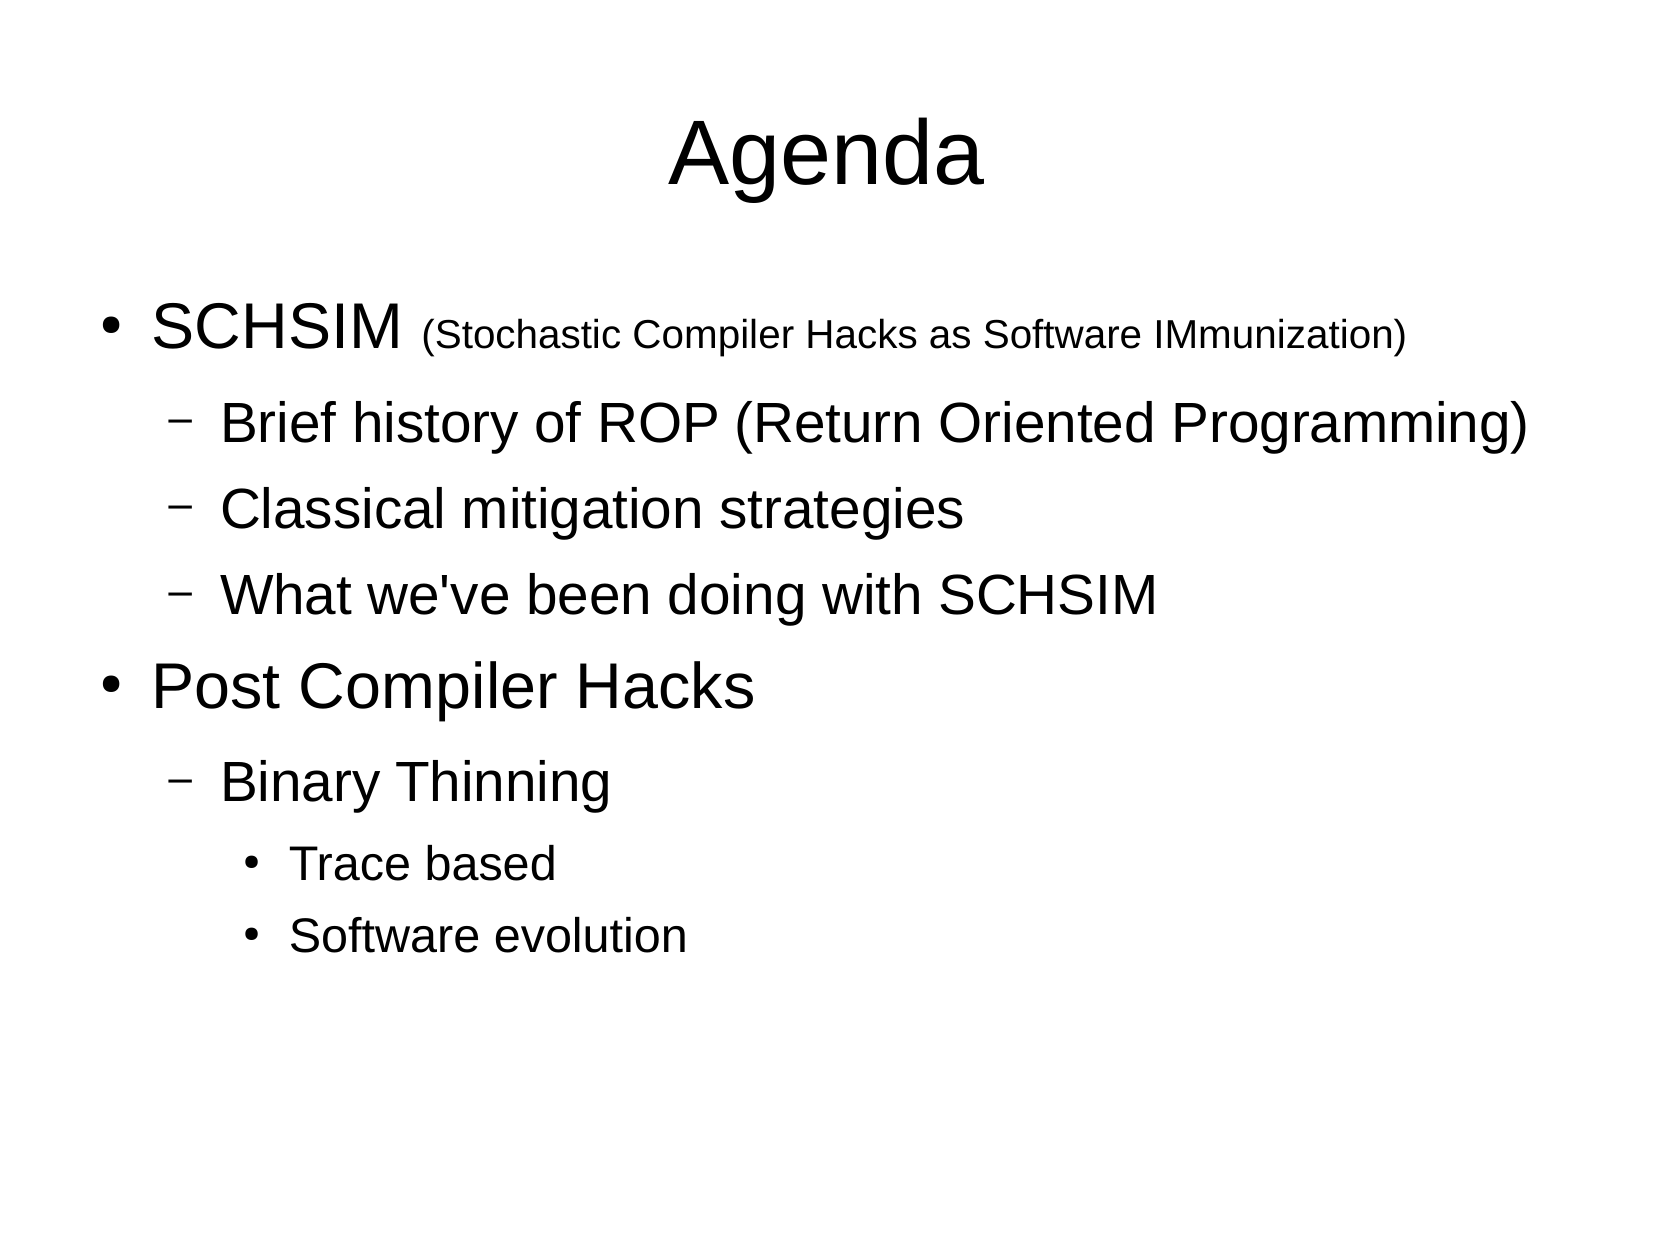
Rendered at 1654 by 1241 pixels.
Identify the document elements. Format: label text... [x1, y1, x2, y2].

list SCHSIM (Stochastic Compiler Hacks as Software IMmunization) Brief history of ROP (Return Oriented Programming) Classical mitigation strategies What we've been doing with SCHSIM Post Compiler Hacks Binary Thinning Trace based Software evolution [82, 290, 1571, 1010]
title Agenda [82, 49, 1571, 257]
